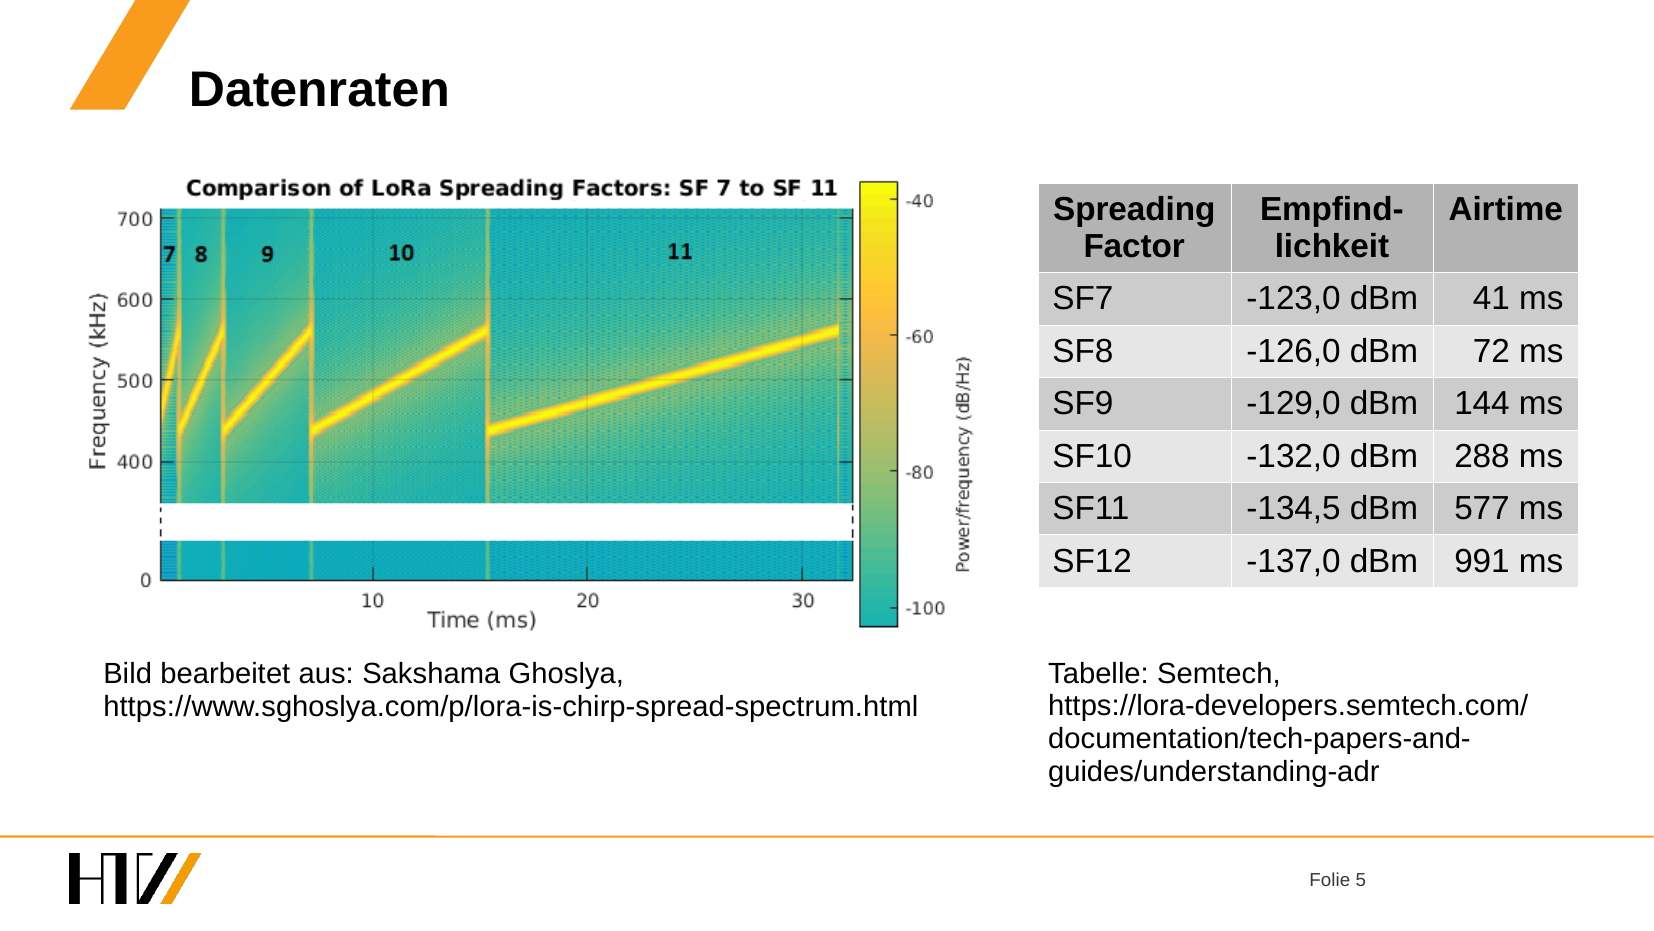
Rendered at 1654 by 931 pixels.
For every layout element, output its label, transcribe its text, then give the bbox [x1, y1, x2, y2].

slide_number Folie <Foliennummer> [1281, 853, 1395, 904]
table_cell 41 ms [1434, 273, 1578, 325]
table_cell SF10 [1039, 431, 1231, 482]
picture [69, 853, 201, 904]
title Datenraten [188, 32, 1574, 118]
table_cell SF12 [1039, 535, 1231, 587]
table_cell 991 ms [1434, 535, 1578, 587]
table_cell -137,0 dBm [1232, 535, 1433, 587]
table_cell -126,0 dBm [1232, 326, 1433, 377]
table_cell 144 ms [1434, 378, 1578, 430]
table_cell -129,0 dBm [1232, 378, 1433, 430]
picture [88, 177, 975, 632]
table_header Empfind-lichkeit [1232, 184, 1433, 272]
table_cell SF9 [1039, 378, 1231, 430]
table_header Spreading Factor [1039, 184, 1231, 272]
table_cell SF8 [1039, 326, 1231, 377]
text_box Tabelle: Semtech, https://lora-developers.semtech.com/documentation/tech-papers-and-guides/understanding-adr [1033, 649, 1565, 796]
table_cell SF11 [1039, 483, 1231, 534]
table_cell 72 ms [1434, 326, 1578, 377]
table_cell 288 ms [1434, 431, 1578, 482]
table_cell 577 ms [1434, 483, 1578, 534]
table_header Airtime [1434, 184, 1578, 272]
table_cell -132,0 dBm [1232, 431, 1433, 482]
table_cell SF7 [1039, 273, 1231, 325]
table_cell -123,0 dBm [1232, 273, 1433, 325]
table_cell -134,5 dBm [1232, 483, 1433, 534]
text_box Bild bearbeitet aus: Sakshama Ghoslya, https://www.sghoslya.com/p/lora-is-chirp-spread-spectrum.html [88, 649, 945, 730]
